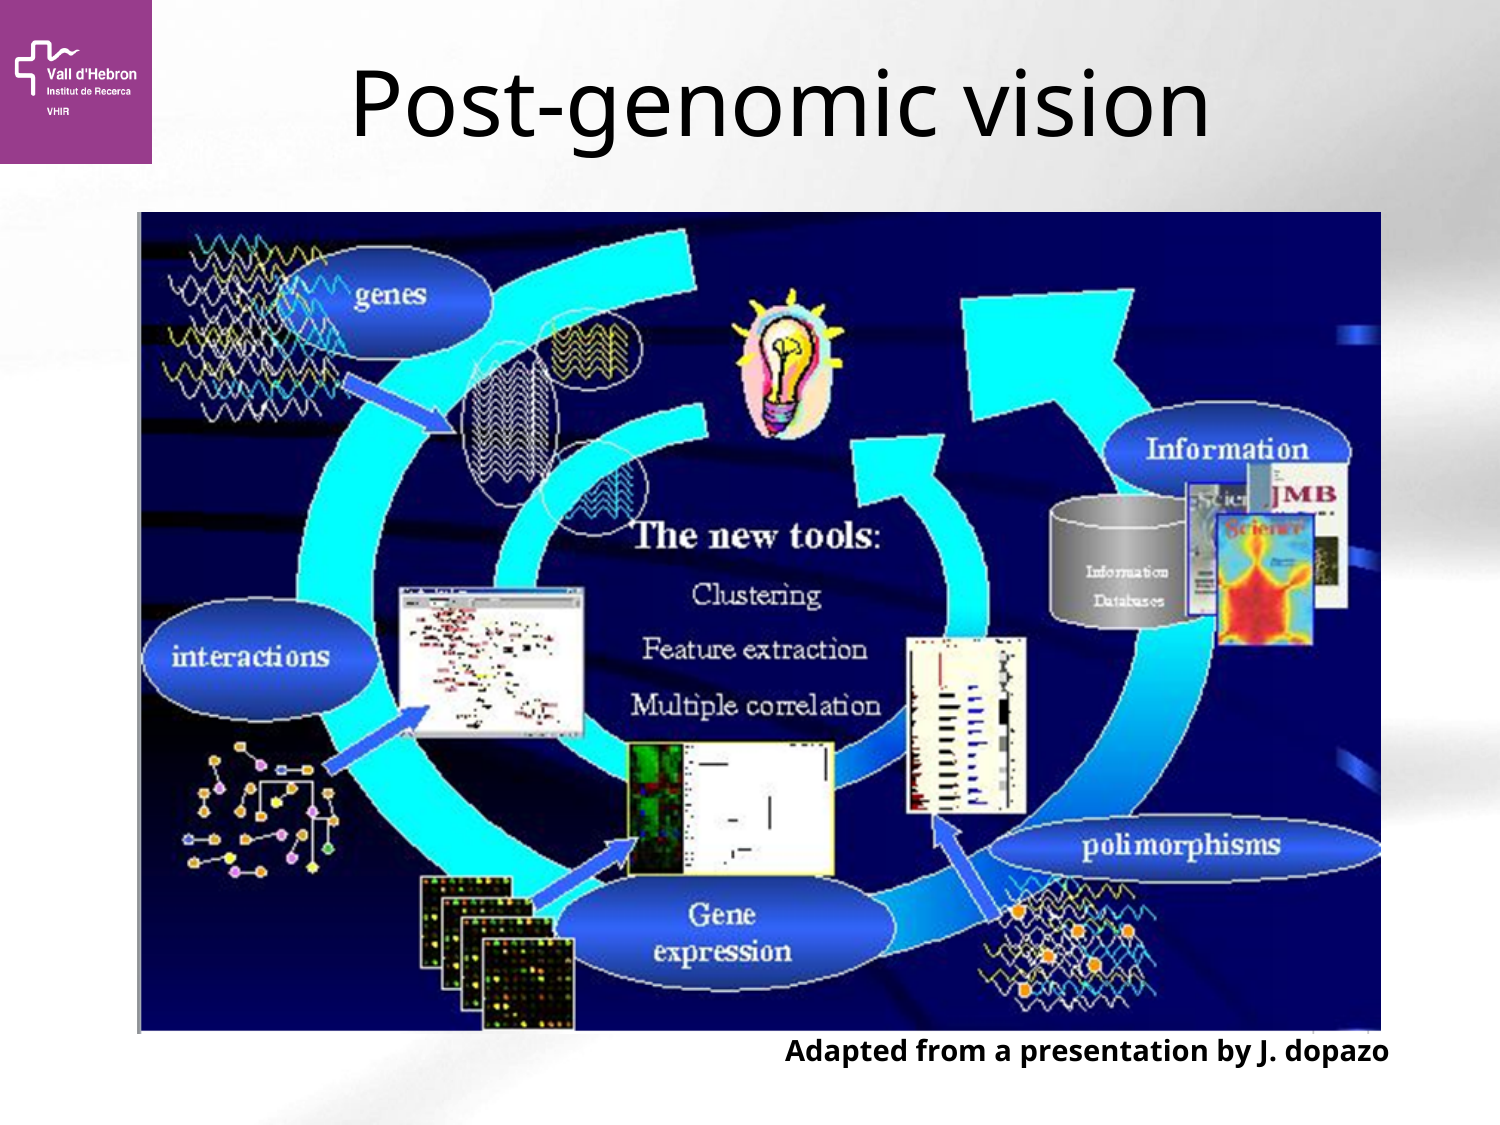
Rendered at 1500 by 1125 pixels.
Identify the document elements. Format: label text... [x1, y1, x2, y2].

text_box Post-genomic vision [225, 37, 1338, 168]
picture [0, 0, 1500, 1125]
text_box Adapted from a presentation by J. dopazo [770, 1024, 1406, 1076]
